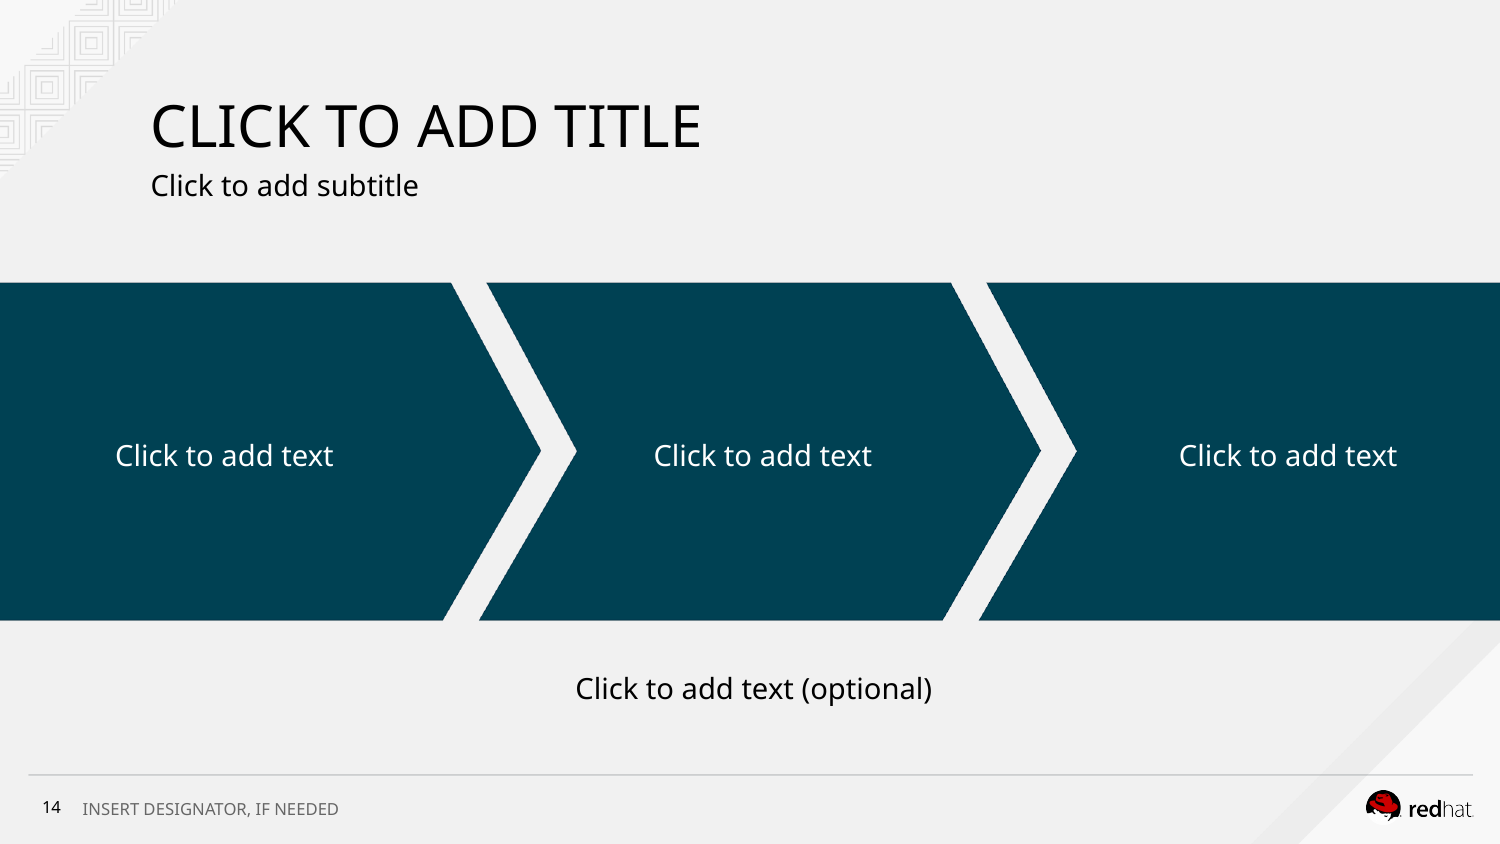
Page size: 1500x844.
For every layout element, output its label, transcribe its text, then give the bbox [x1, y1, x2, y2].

subtitle Click to add text [1076, 283, 1500, 622]
list Click to add text (optional) [139, 650, 1369, 725]
subtitle Click to add text [578, 283, 948, 622]
subtitle Click to add text [0, 283, 450, 622]
subtitle Click to add subtitle [135, 152, 1376, 207]
picture [0, 0, 1500, 844]
slide_number <number> [16, 776, 77, 842]
title CLICK TO ADD TITLE [135, 0, 1365, 152]
